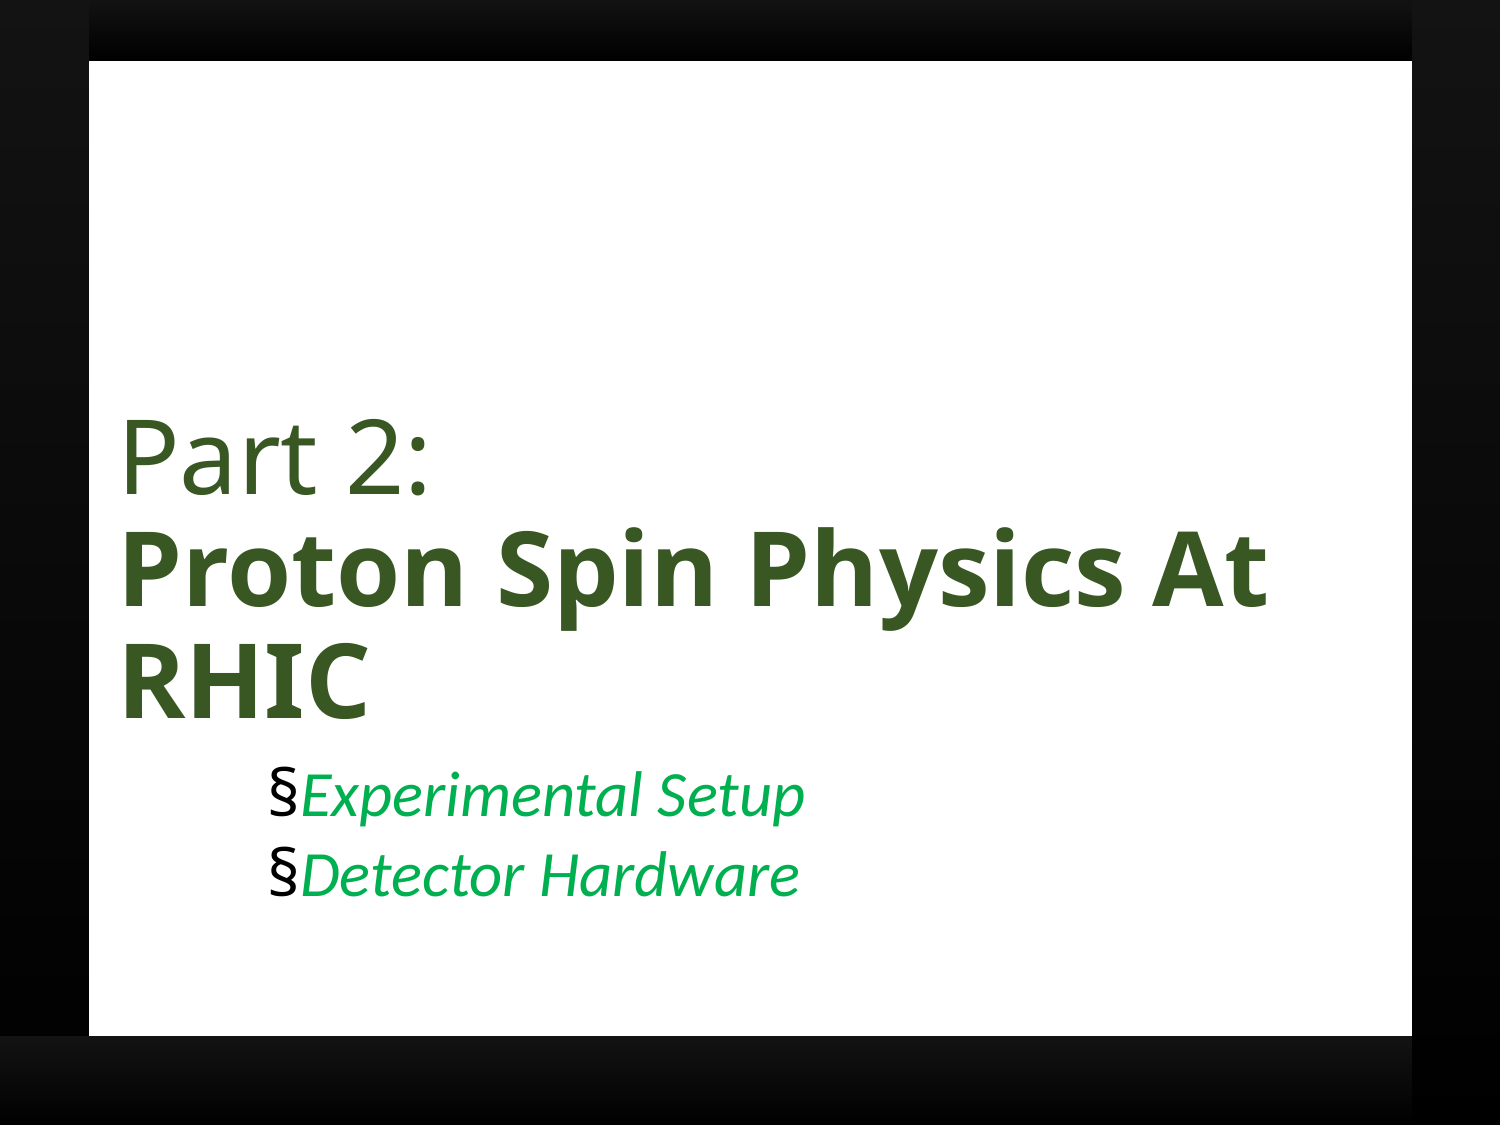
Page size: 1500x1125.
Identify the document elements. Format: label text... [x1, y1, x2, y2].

list Experimental Setup Detector Hardware [102, 752, 1397, 999]
title Part 2: Proton Spin Physics At RHIC [102, 280, 1397, 749]
